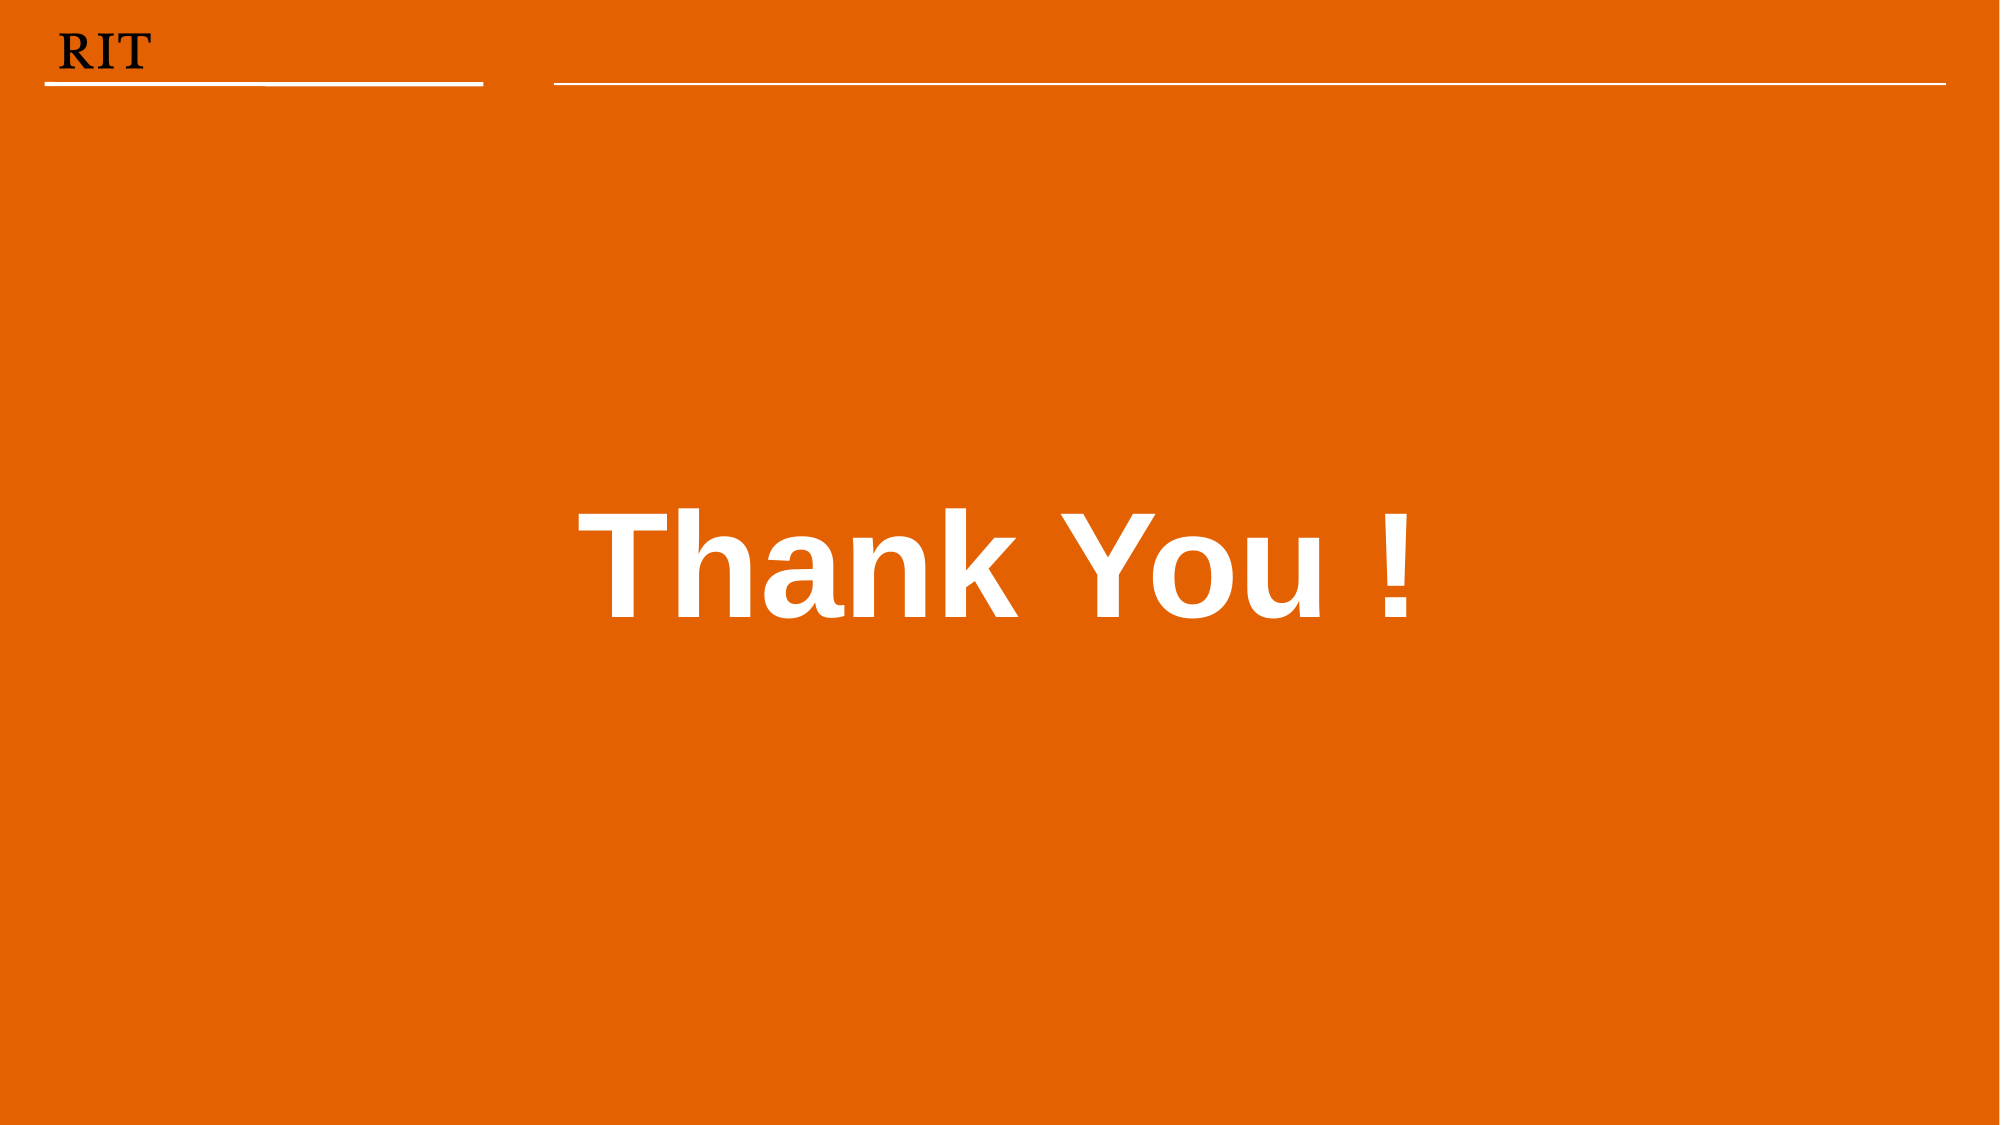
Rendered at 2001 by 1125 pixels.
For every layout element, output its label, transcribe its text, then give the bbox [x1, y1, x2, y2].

picture [58, 32, 151, 69]
list Thank You ! [49, 459, 1951, 666]
